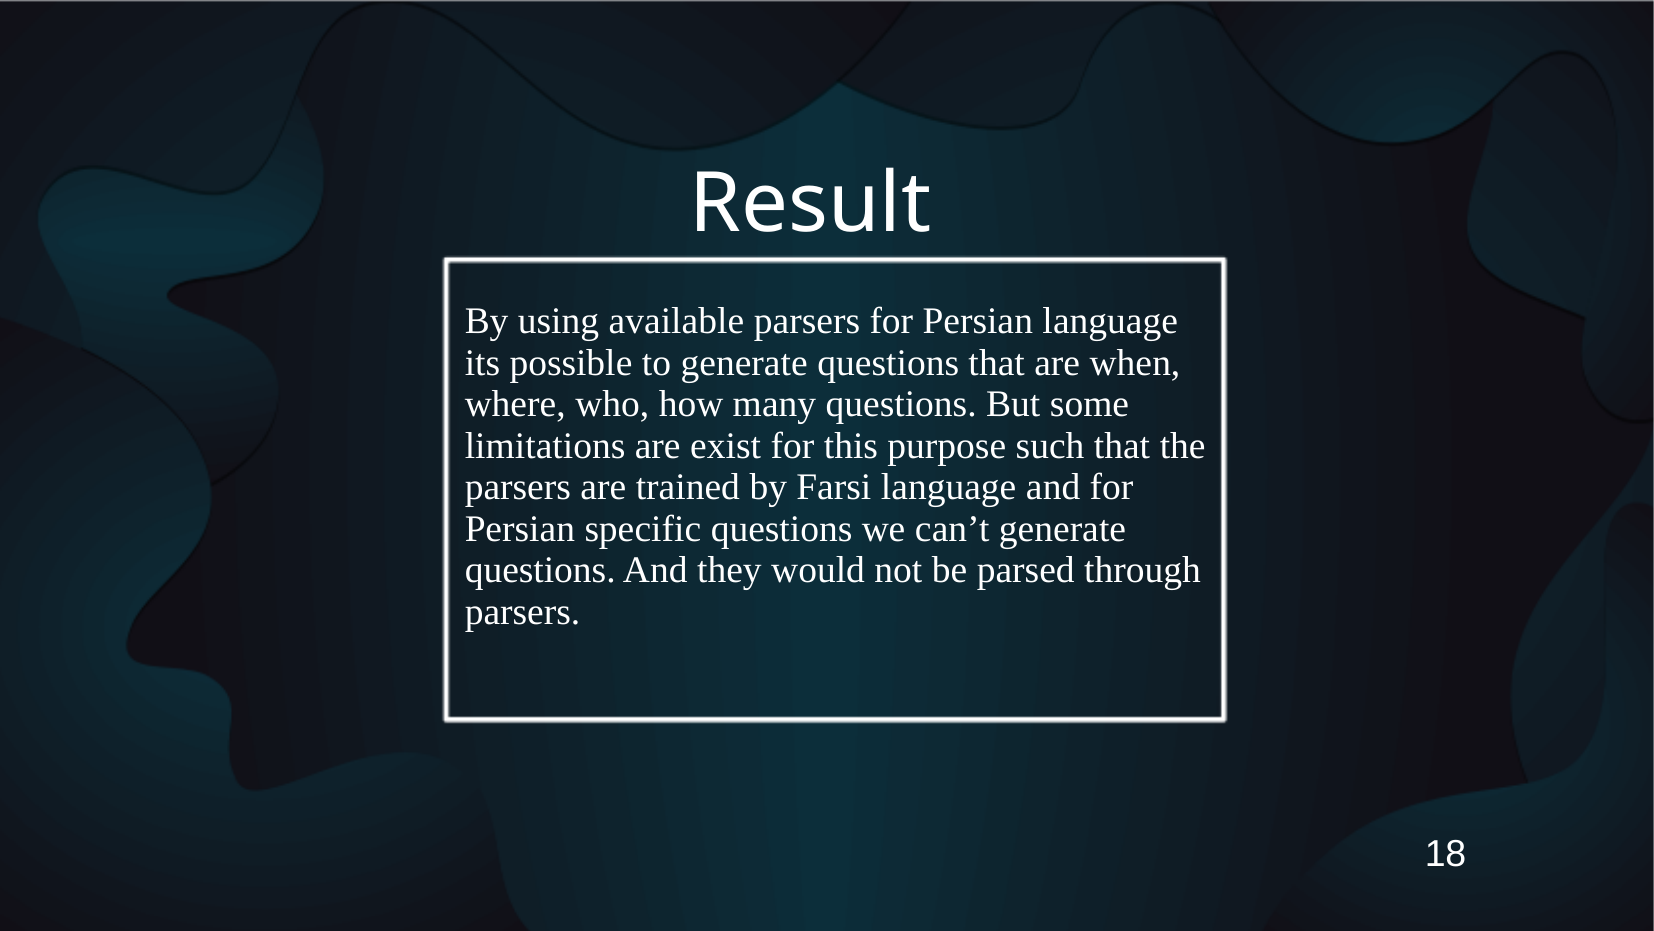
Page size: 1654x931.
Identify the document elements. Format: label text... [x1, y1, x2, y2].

text_box Result [675, 135, 1021, 271]
text_box By using available parsers for Persian language its possible to generate questions that are when, where, who, how many questions. But some limitations are exist for this purpose such that the parsers are trained by Farsi language and for Persian specific questions we can’t generate questions. And they would not be parsed through parsers. [450, 292, 1231, 706]
picture [0, 0, 1654, 931]
text_box 18 [1410, 825, 1576, 882]
